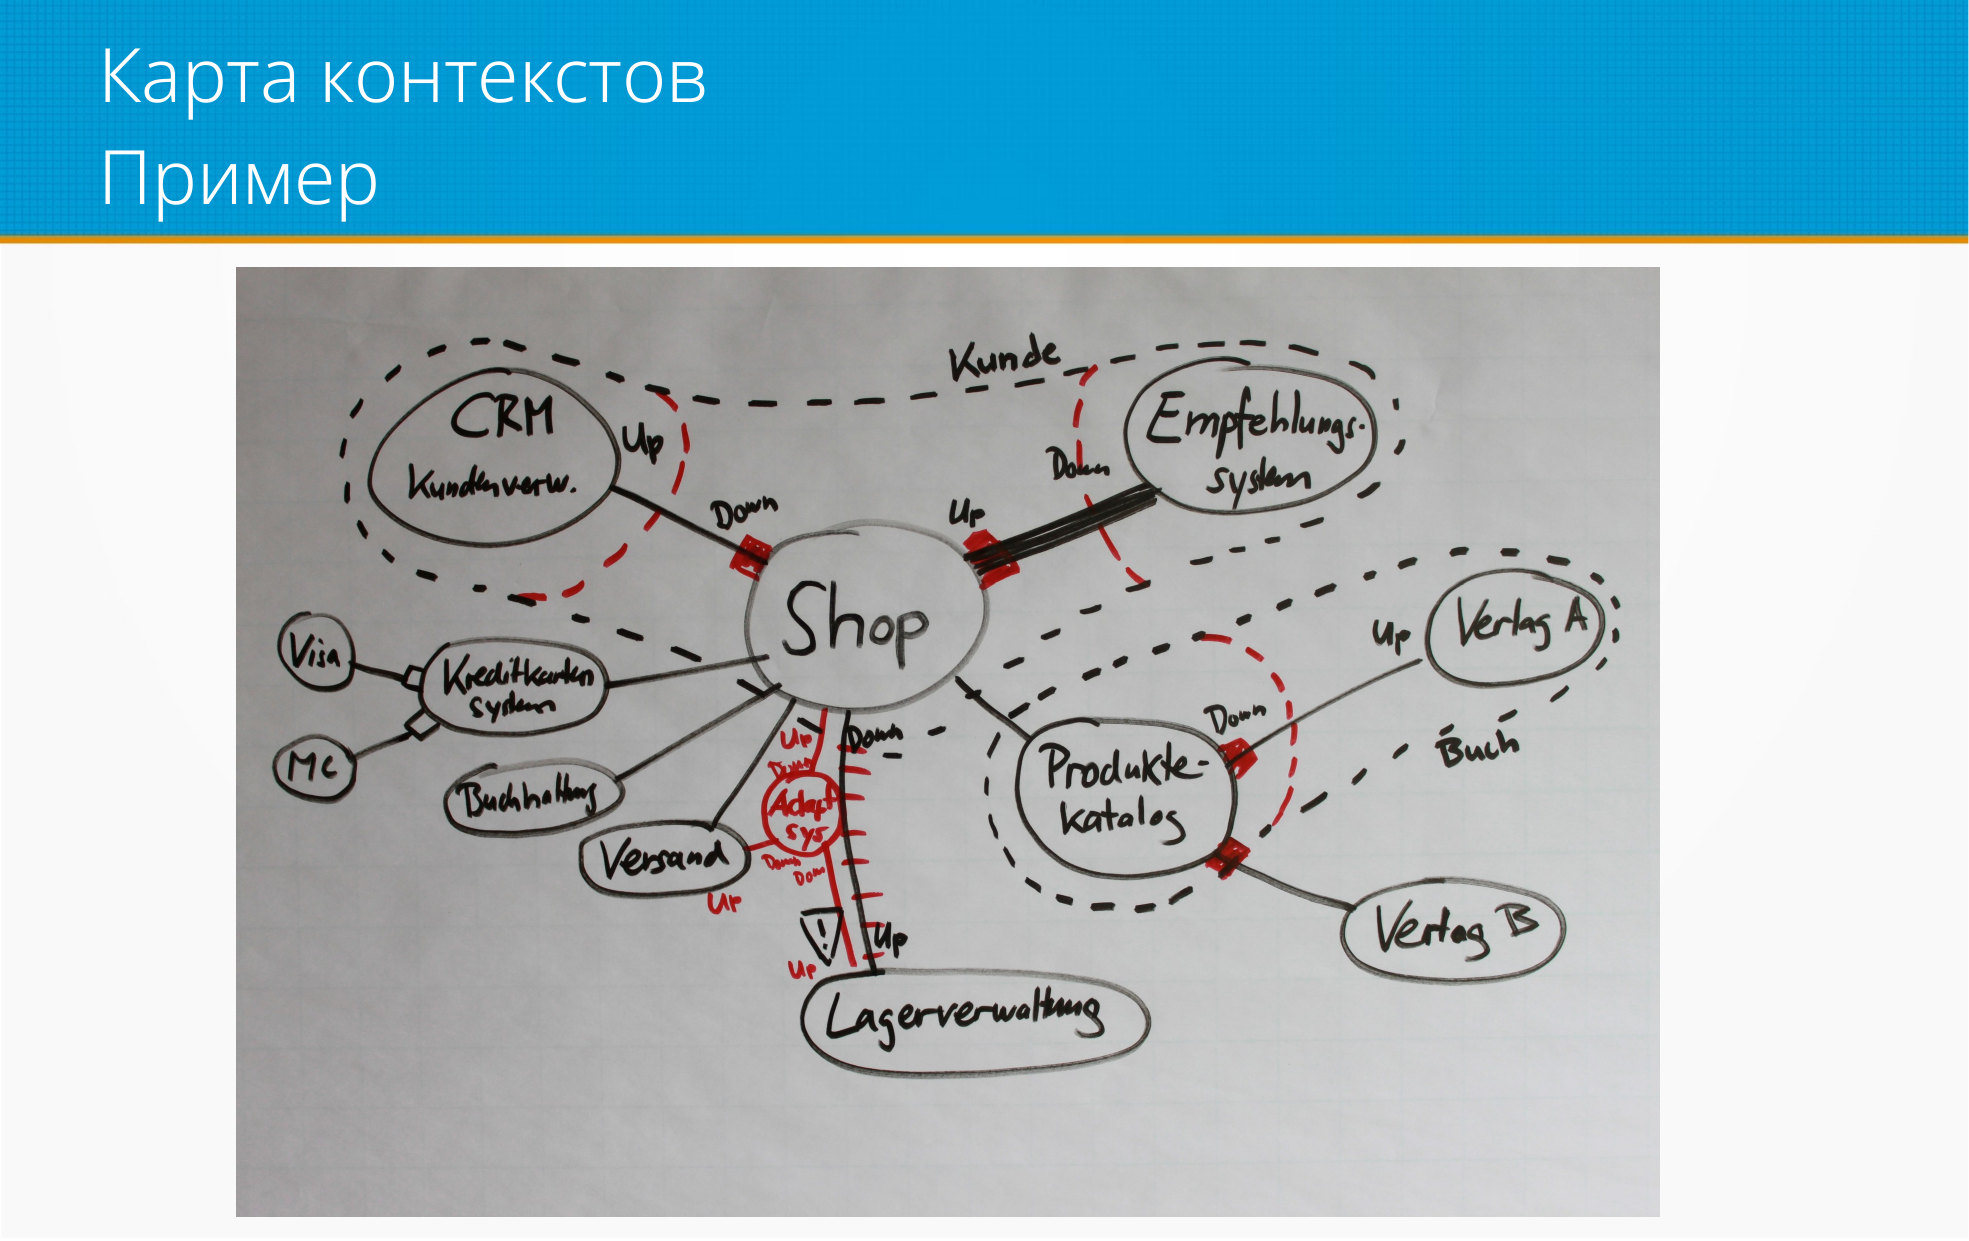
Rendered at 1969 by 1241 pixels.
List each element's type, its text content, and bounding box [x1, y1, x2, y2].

title Карта контекстов Пример [98, 19, 1870, 227]
picture [0, 233, 1969, 1241]
